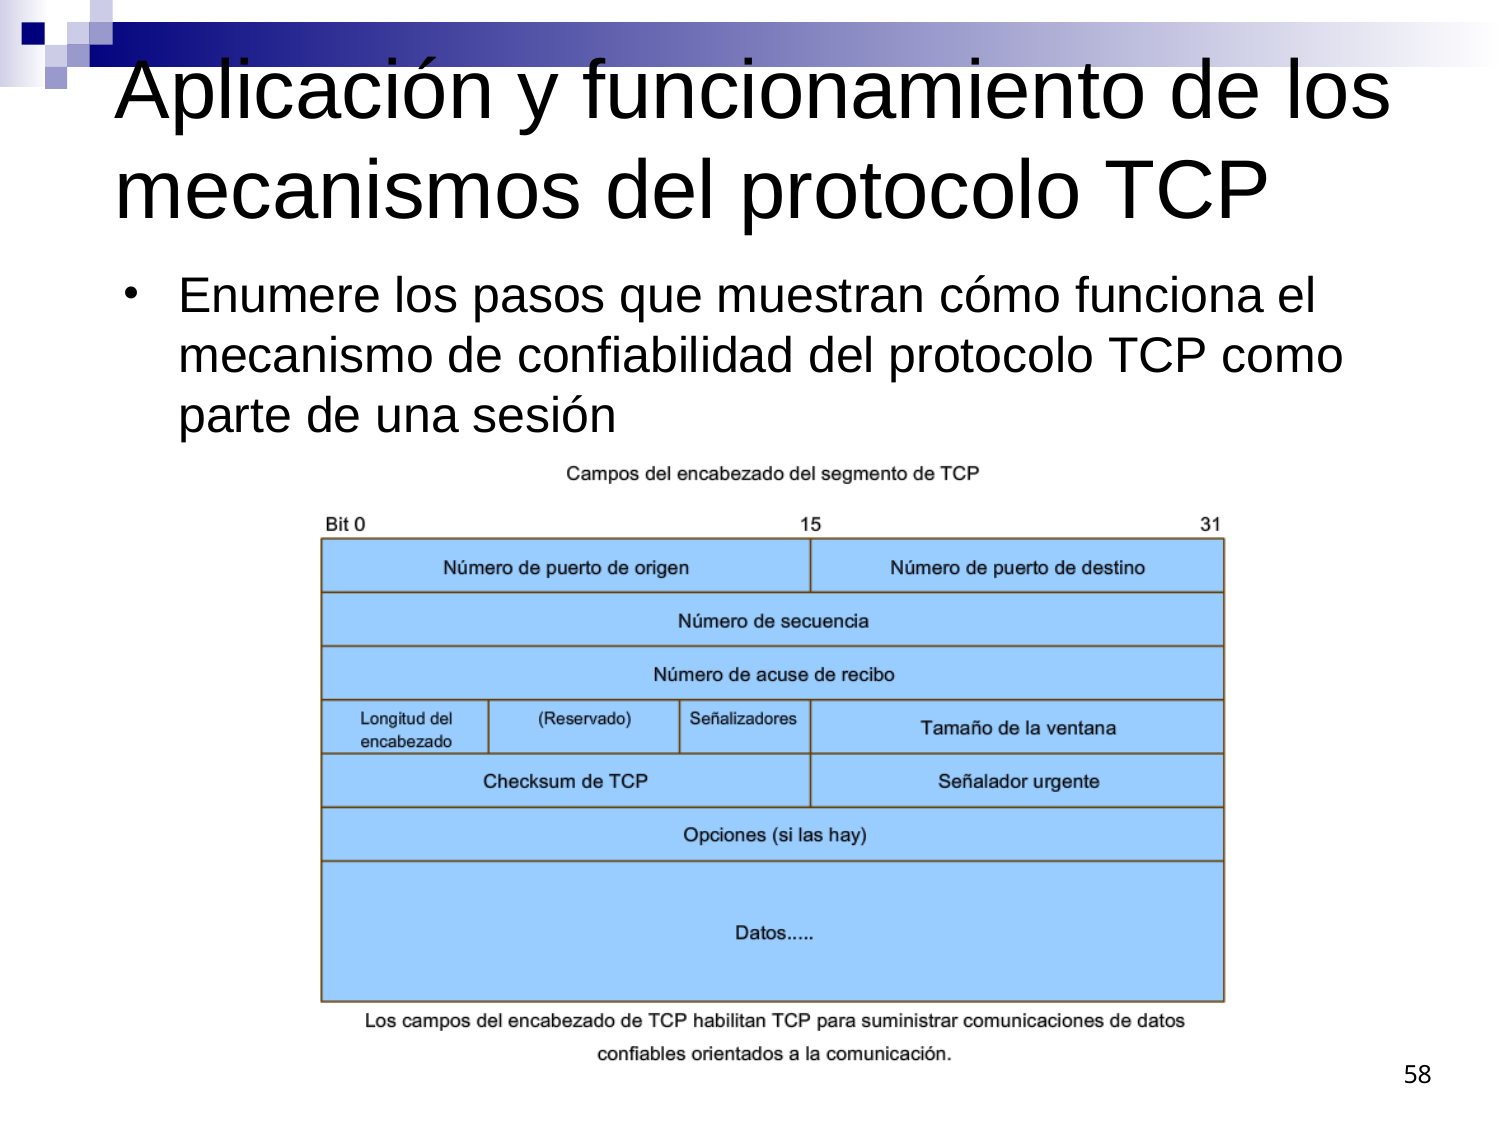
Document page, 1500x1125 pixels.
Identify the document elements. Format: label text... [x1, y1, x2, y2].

text_box <número> [1074, 1025, 1447, 1101]
picture [299, 456, 1255, 1073]
text_box Aplicación y funcionamiento de los mecanismos del protocolo TCP [100, 27, 1437, 243]
text_box Enumere los pasos que muestran cómo funciona el mecanismo de confiabilidad del protocolo TCP como parte de una sesión [107, 254, 1411, 451]
